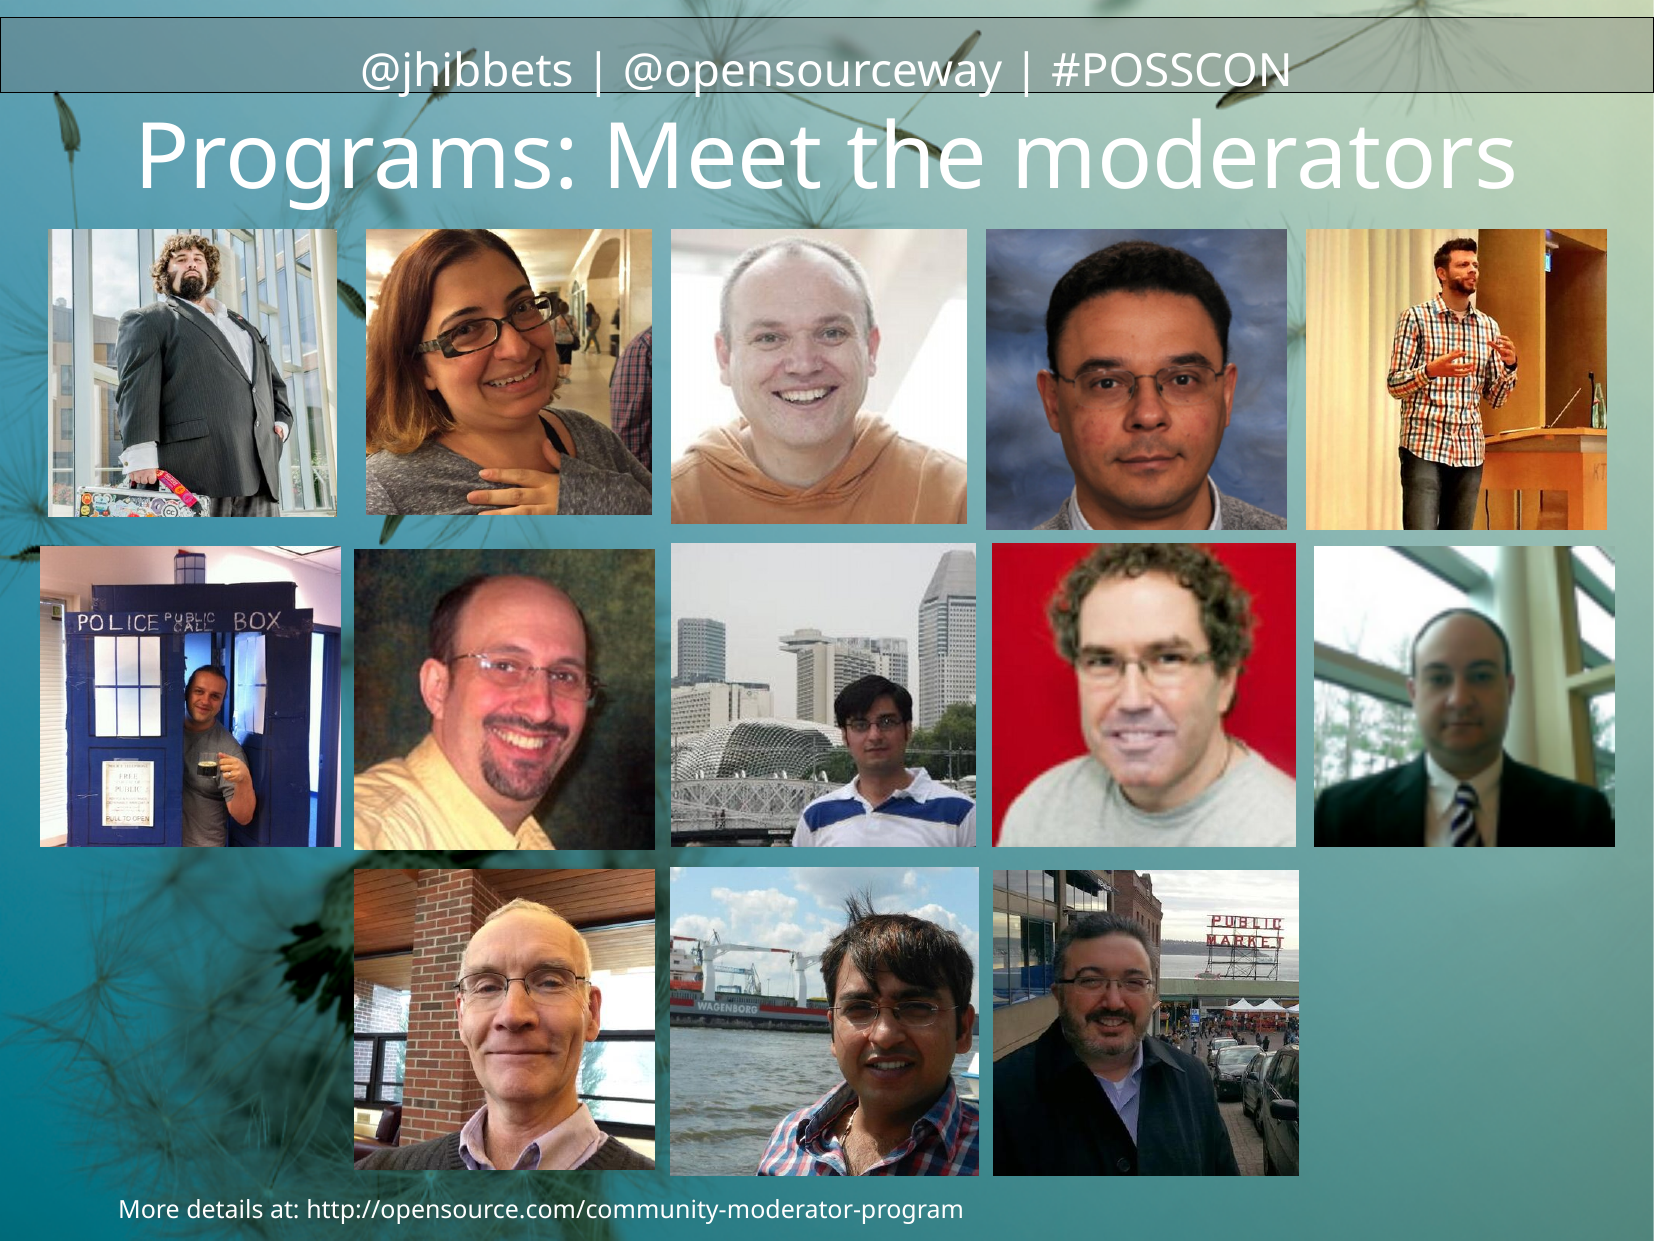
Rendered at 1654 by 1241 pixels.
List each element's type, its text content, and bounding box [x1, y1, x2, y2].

picture [0, 93, 1654, 1241]
picture [0, 0, 1654, 17]
title Programs: Meet the moderators [82, 49, 1571, 257]
text_box More details at: http://opensource.com/community-moderator-program [103, 1184, 987, 1224]
